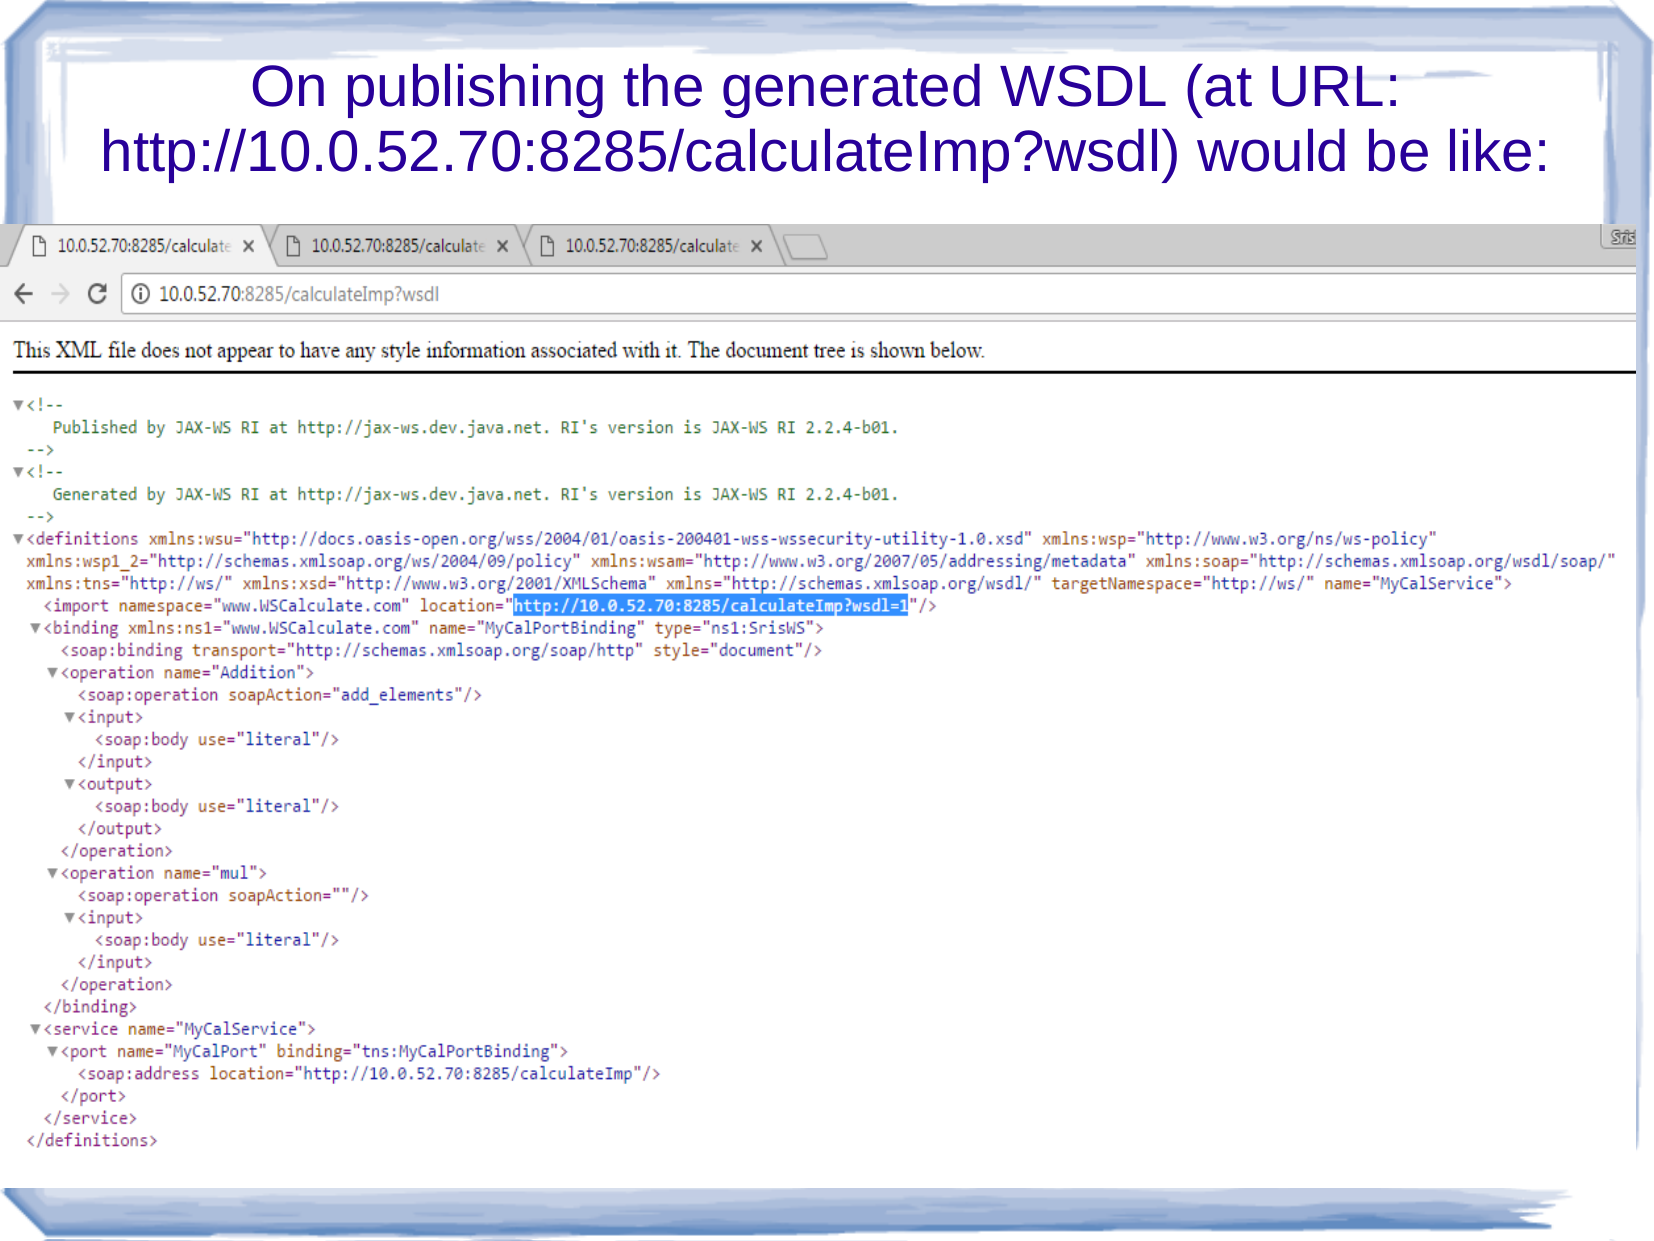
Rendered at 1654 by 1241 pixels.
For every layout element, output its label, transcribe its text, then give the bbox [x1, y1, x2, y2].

title On publishing the generated WSDL (at URL: http://10.0.52.70:8285/calculateImp?wsdl) would be like: [82, 15, 1571, 223]
picture [0, 0, 1654, 1241]
